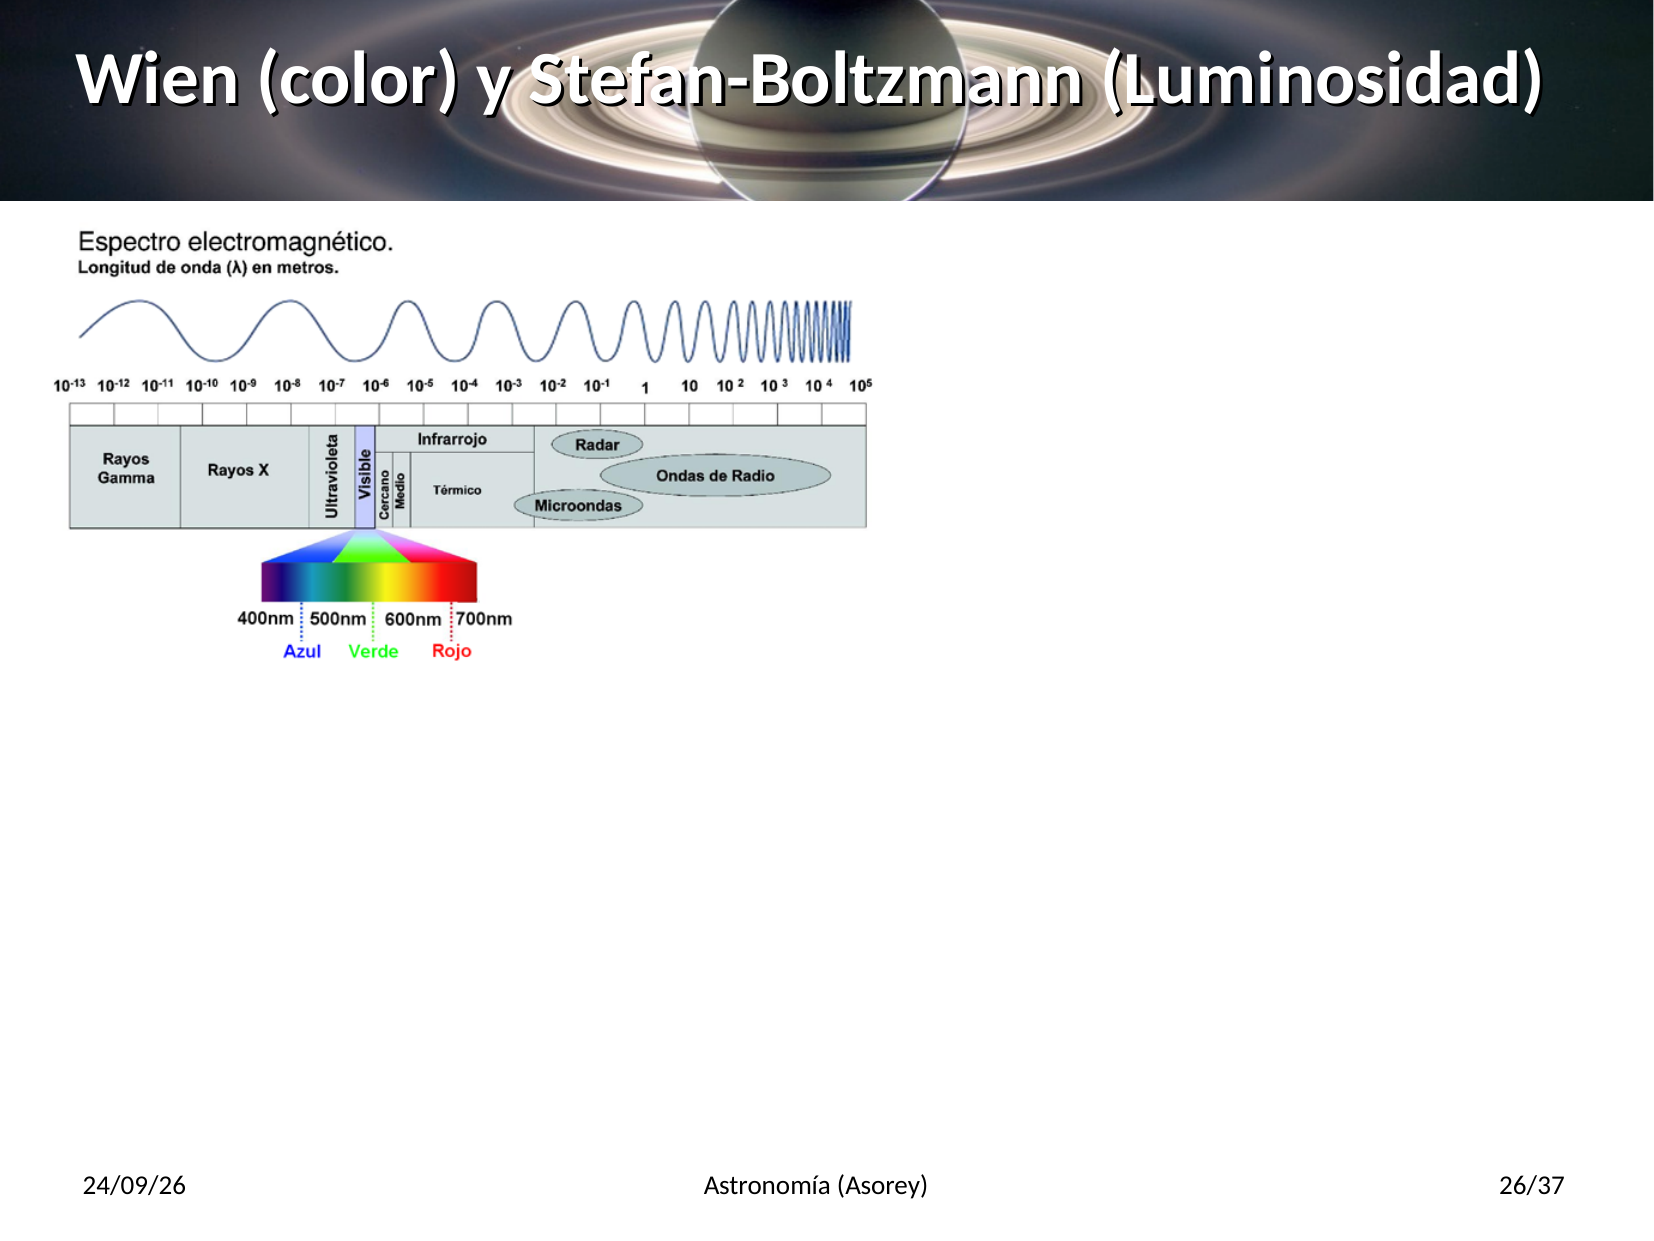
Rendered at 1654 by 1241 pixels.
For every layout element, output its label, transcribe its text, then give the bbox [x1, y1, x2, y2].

picture [46, 219, 886, 676]
picture [0, 0, 1654, 201]
title Wien (color) y Stefan-Boltzmann (Luminosidad) [75, 19, 1564, 151]
